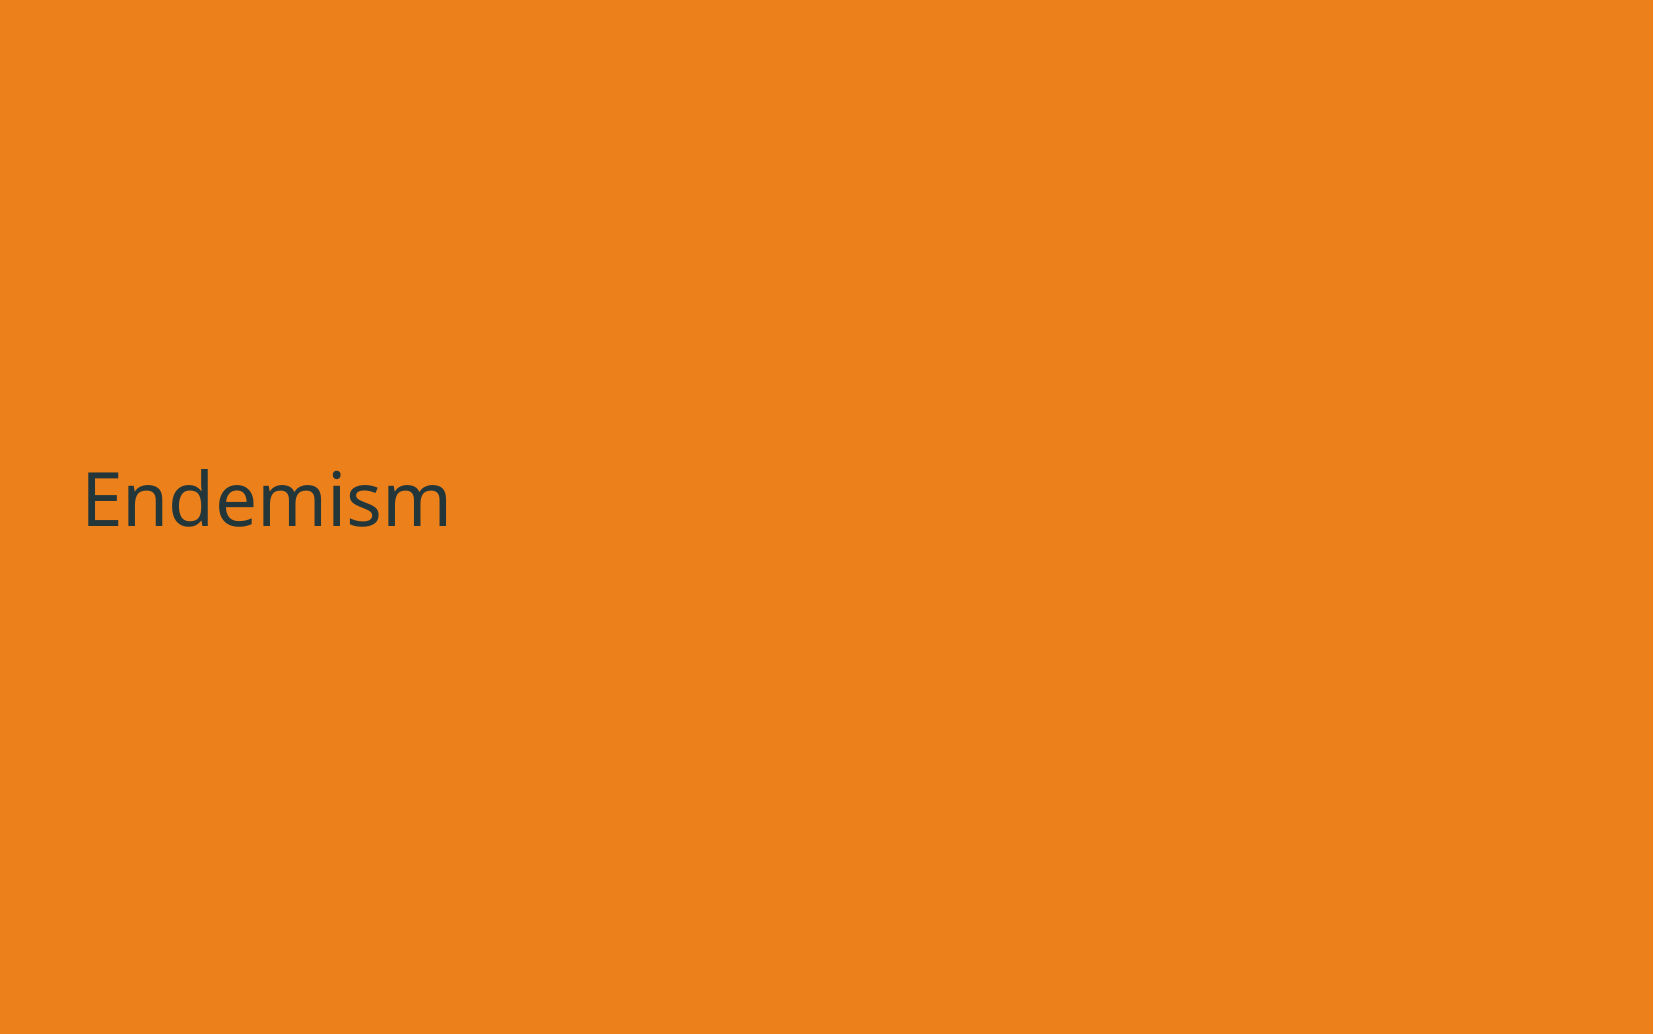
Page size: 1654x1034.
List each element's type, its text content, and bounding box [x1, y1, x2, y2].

text_box Endemism [81, 445, 1279, 661]
